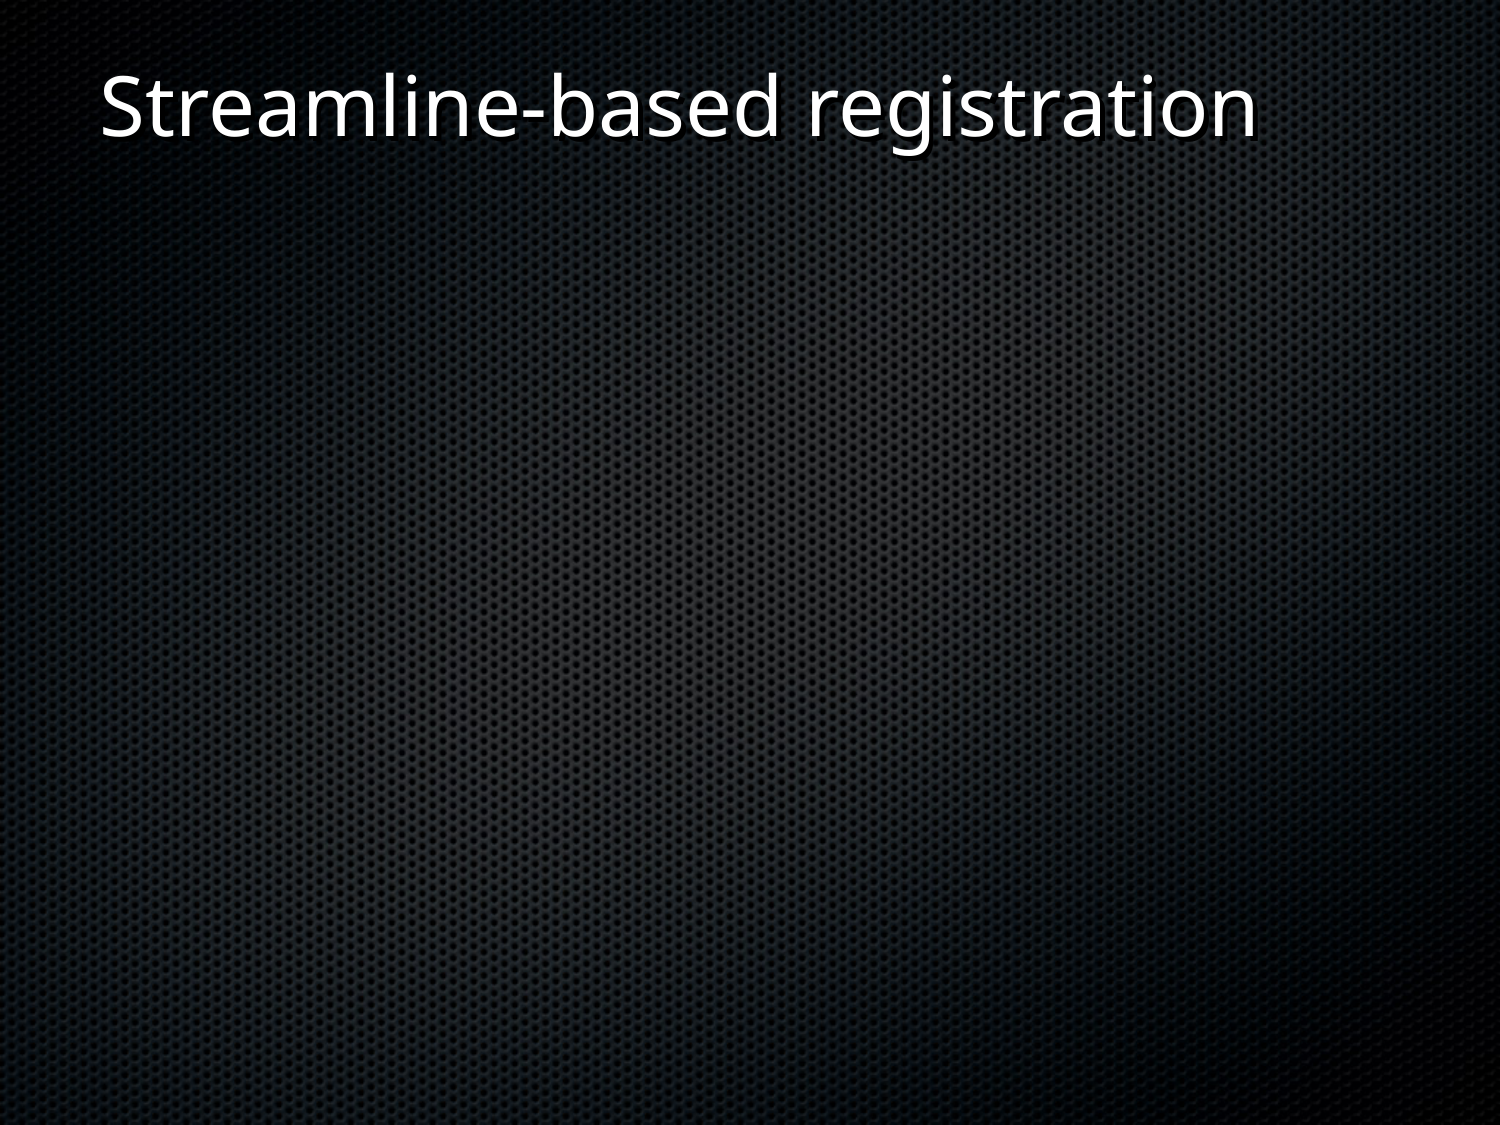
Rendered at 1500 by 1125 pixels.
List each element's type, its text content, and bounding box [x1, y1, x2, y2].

picture [0, 0, 1500, 1125]
title Streamline-based registration [91, 29, 1411, 178]
